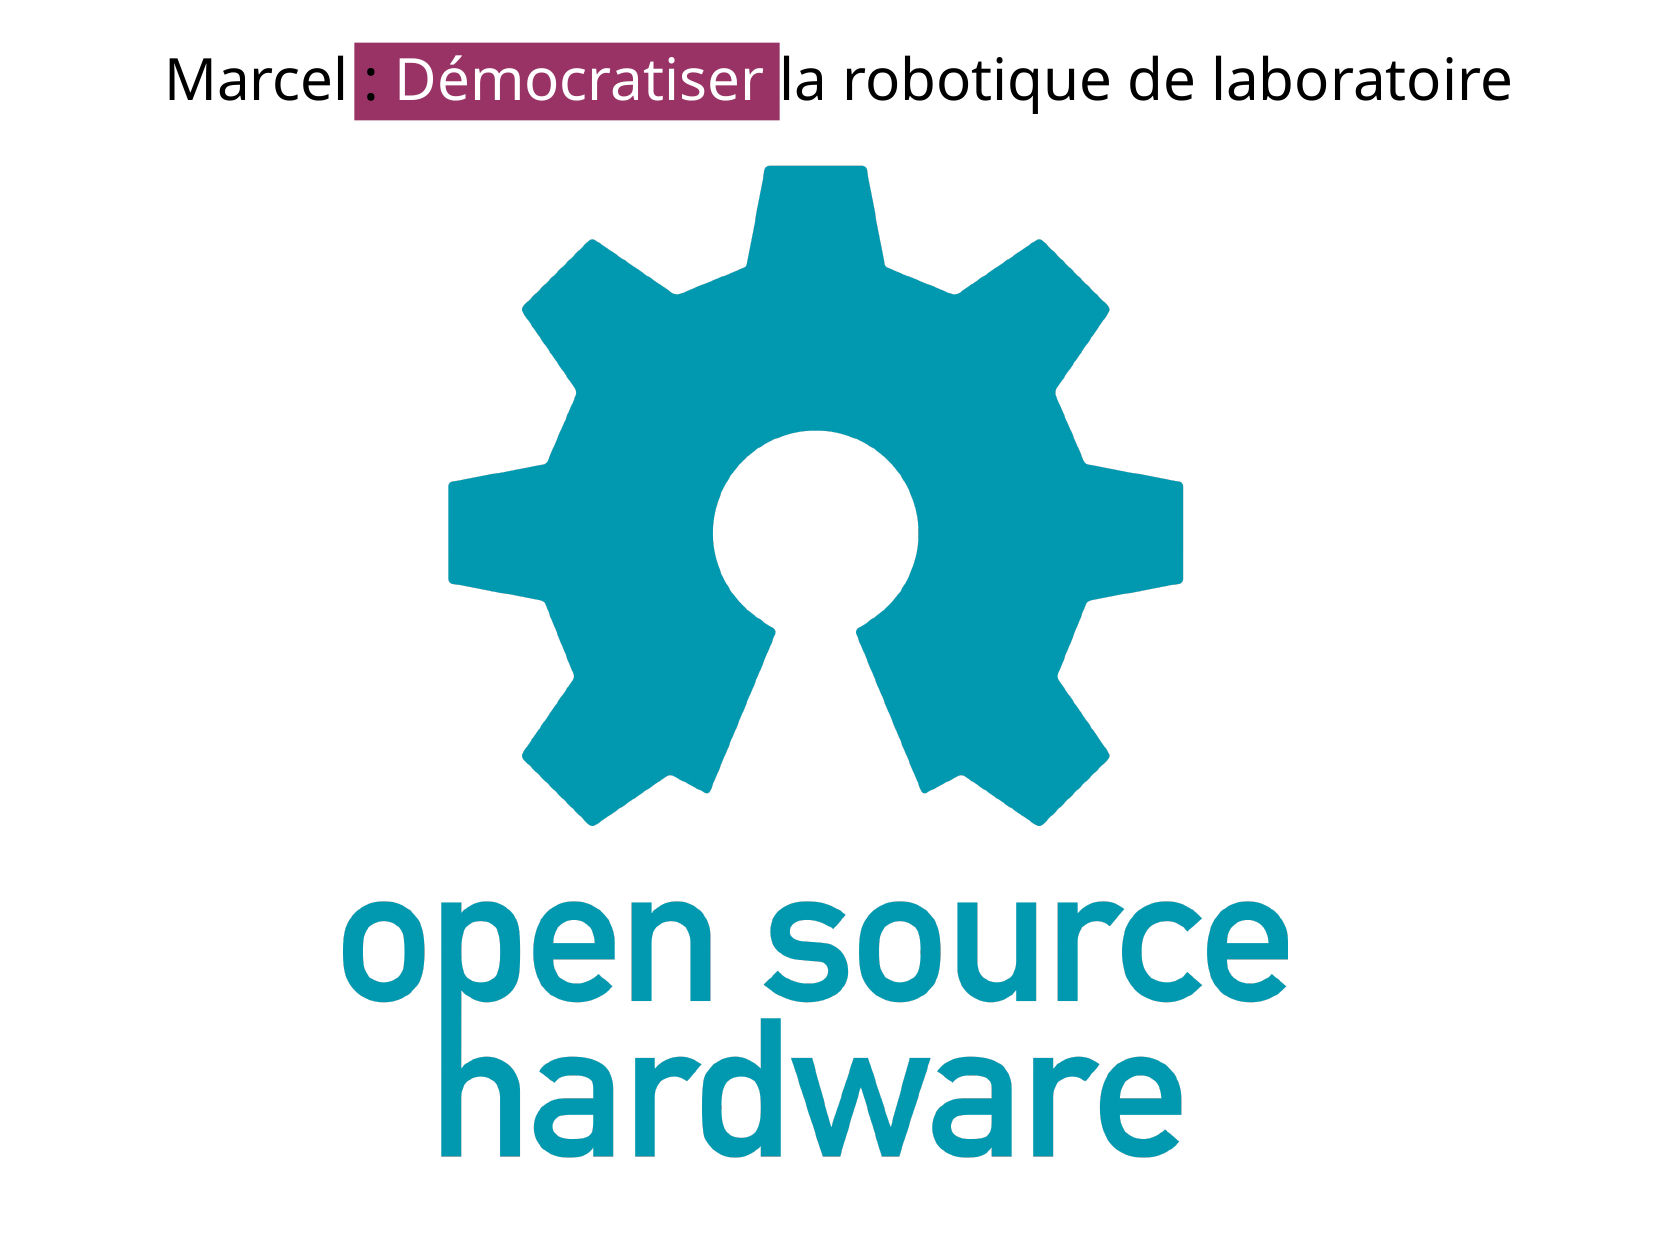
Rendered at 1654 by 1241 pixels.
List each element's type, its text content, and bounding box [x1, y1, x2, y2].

title Marcel : Démocratiser la robotique de laboratoire [94, 0, 1583, 156]
picture [343, 165, 1288, 1158]
